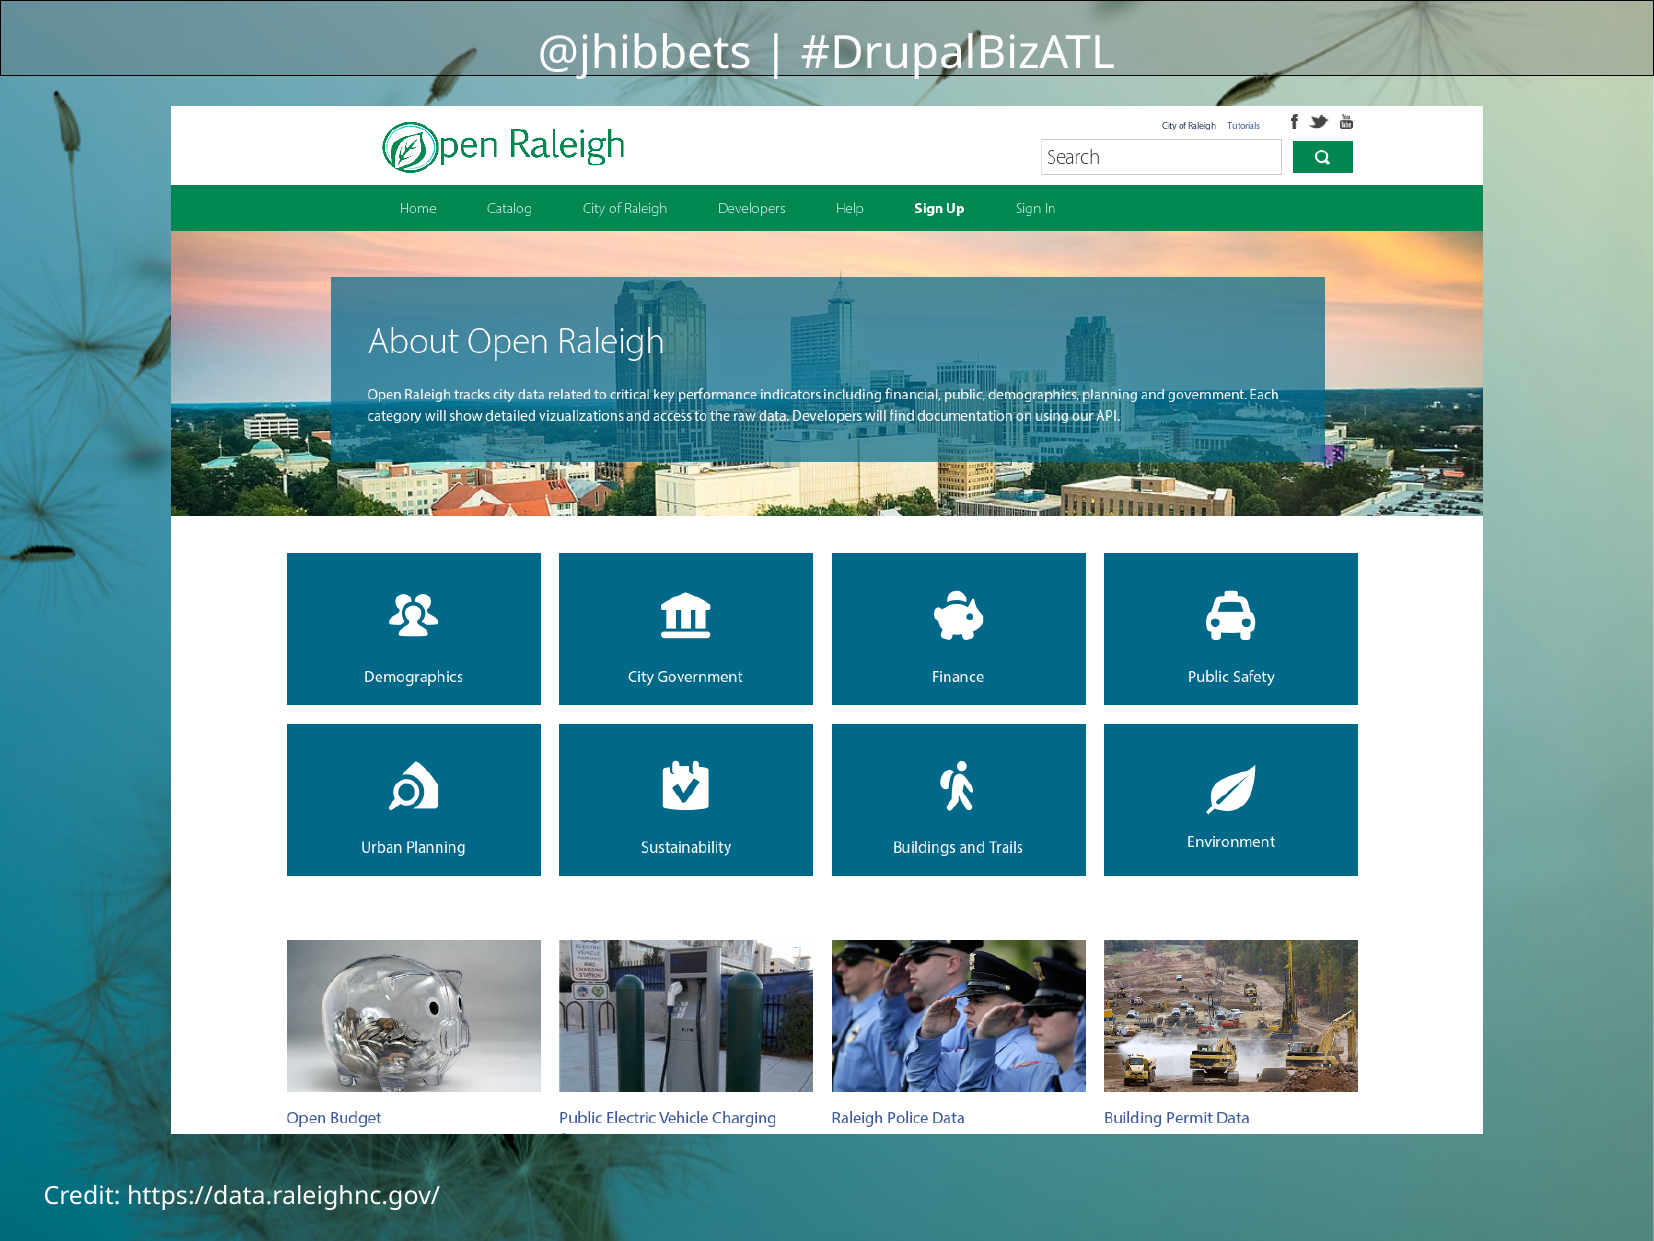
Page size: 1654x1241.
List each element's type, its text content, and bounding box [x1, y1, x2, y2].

picture [0, 76, 1654, 1241]
text_box Credit: https://data.raleighnc.gov/ [28, 1170, 461, 1213]
